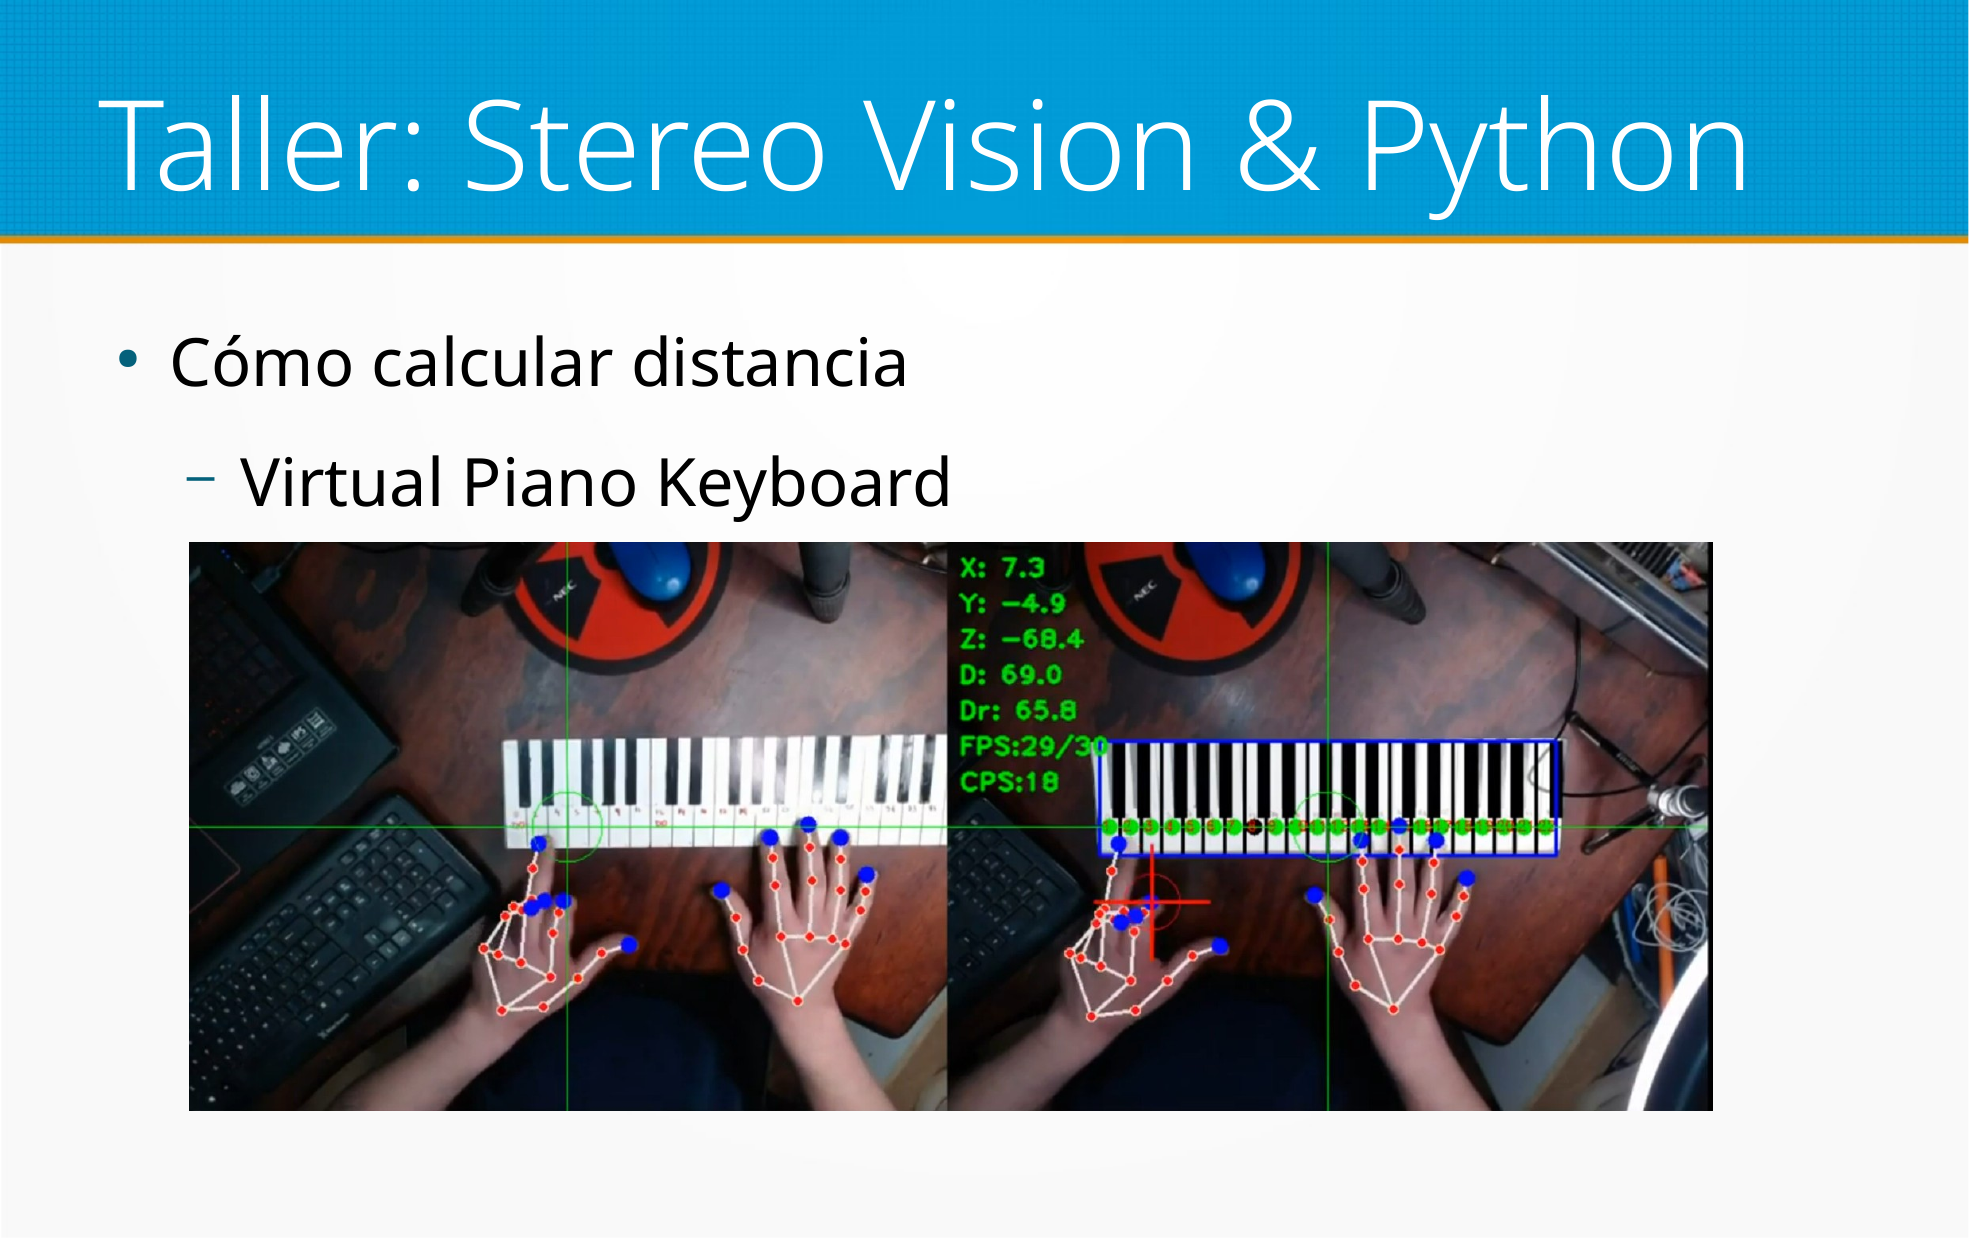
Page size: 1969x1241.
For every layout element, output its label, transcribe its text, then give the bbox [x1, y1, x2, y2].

picture [0, 233, 1969, 1241]
title Taller: Stereo Vision & Python [98, 19, 1870, 227]
list Cómo calcular distancia Virtual Piano Keyboard [98, 315, 1861, 1081]
